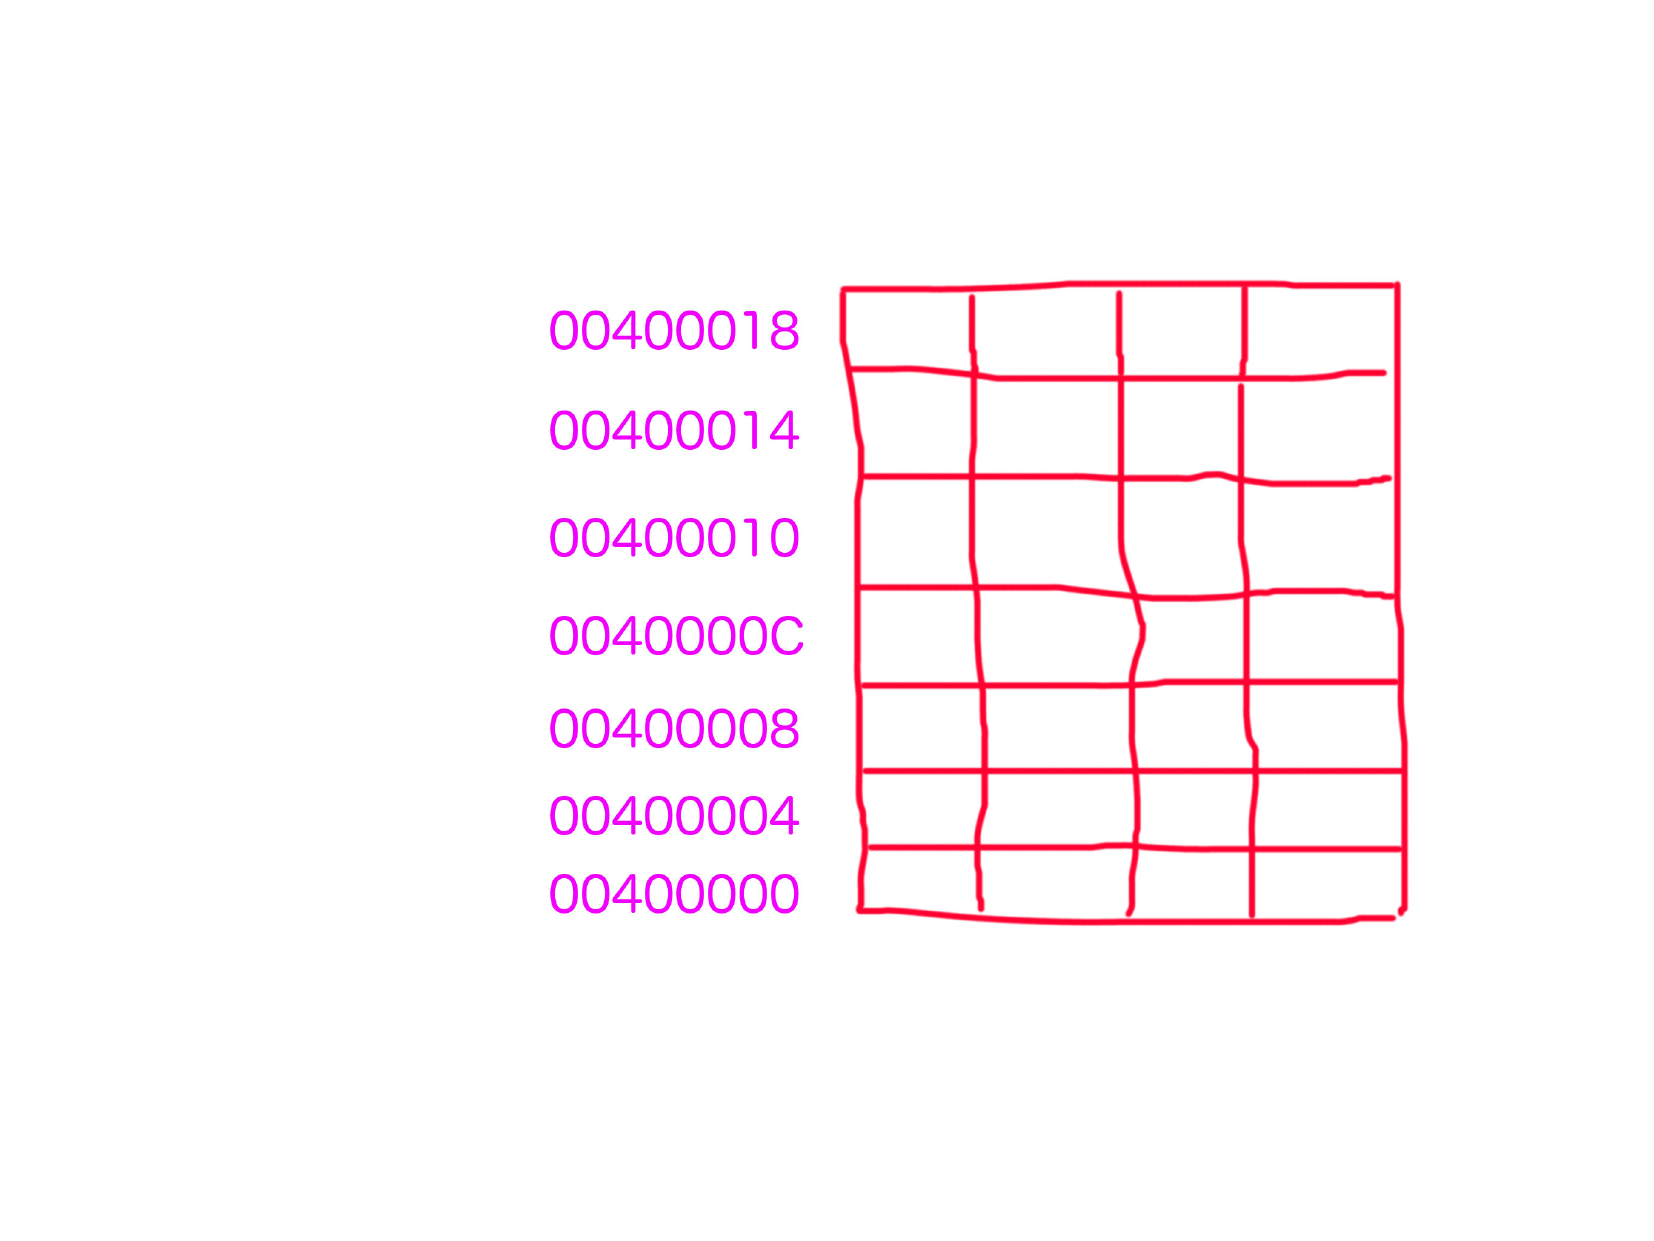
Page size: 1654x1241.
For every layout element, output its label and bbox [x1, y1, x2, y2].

picture [210, 49, 1451, 1241]
